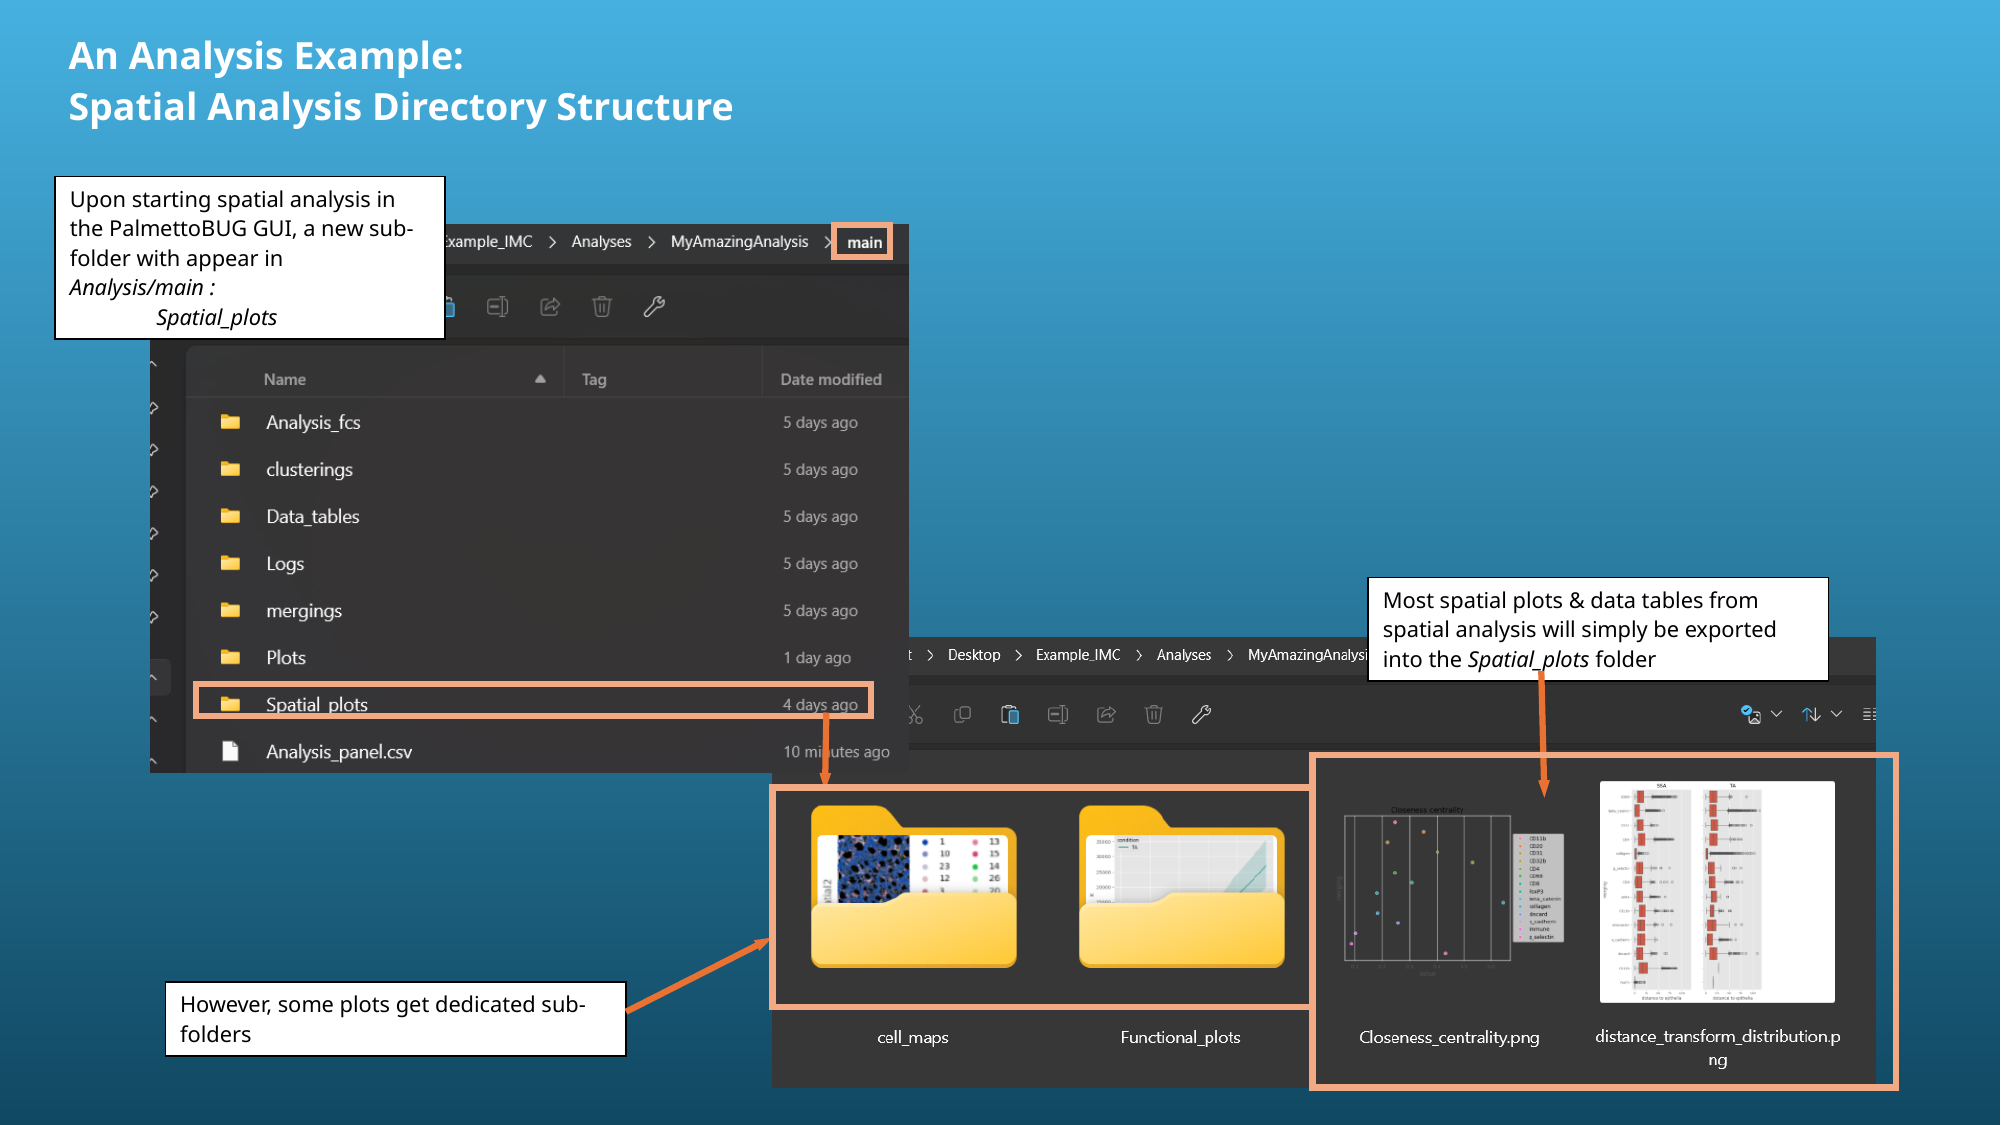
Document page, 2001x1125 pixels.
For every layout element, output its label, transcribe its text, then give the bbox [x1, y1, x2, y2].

picture [1545, 637, 1876, 752]
picture [776, 791, 1309, 1004]
picture [1316, 758, 1876, 1084]
picture [772, 1010, 1309, 1088]
picture [199, 687, 868, 713]
text_box Upon starting spatial analysis in the PalmettoBUG GUI, a new sub-folder with appear in Analysis/main : Spatial_plots [55, 176, 445, 300]
text_box An Analysis Example: Spatial Analysis Directory Structure [53, 21, 826, 128]
text_box However, some plots get dedicated sub-folders [165, 981, 627, 1051]
picture [837, 228, 887, 254]
text_box Most spatial plots & data tables from spatial analysis will simply be exported into the Spatial_plots folder [1367, 577, 1829, 672]
picture [150, 224, 1540, 784]
